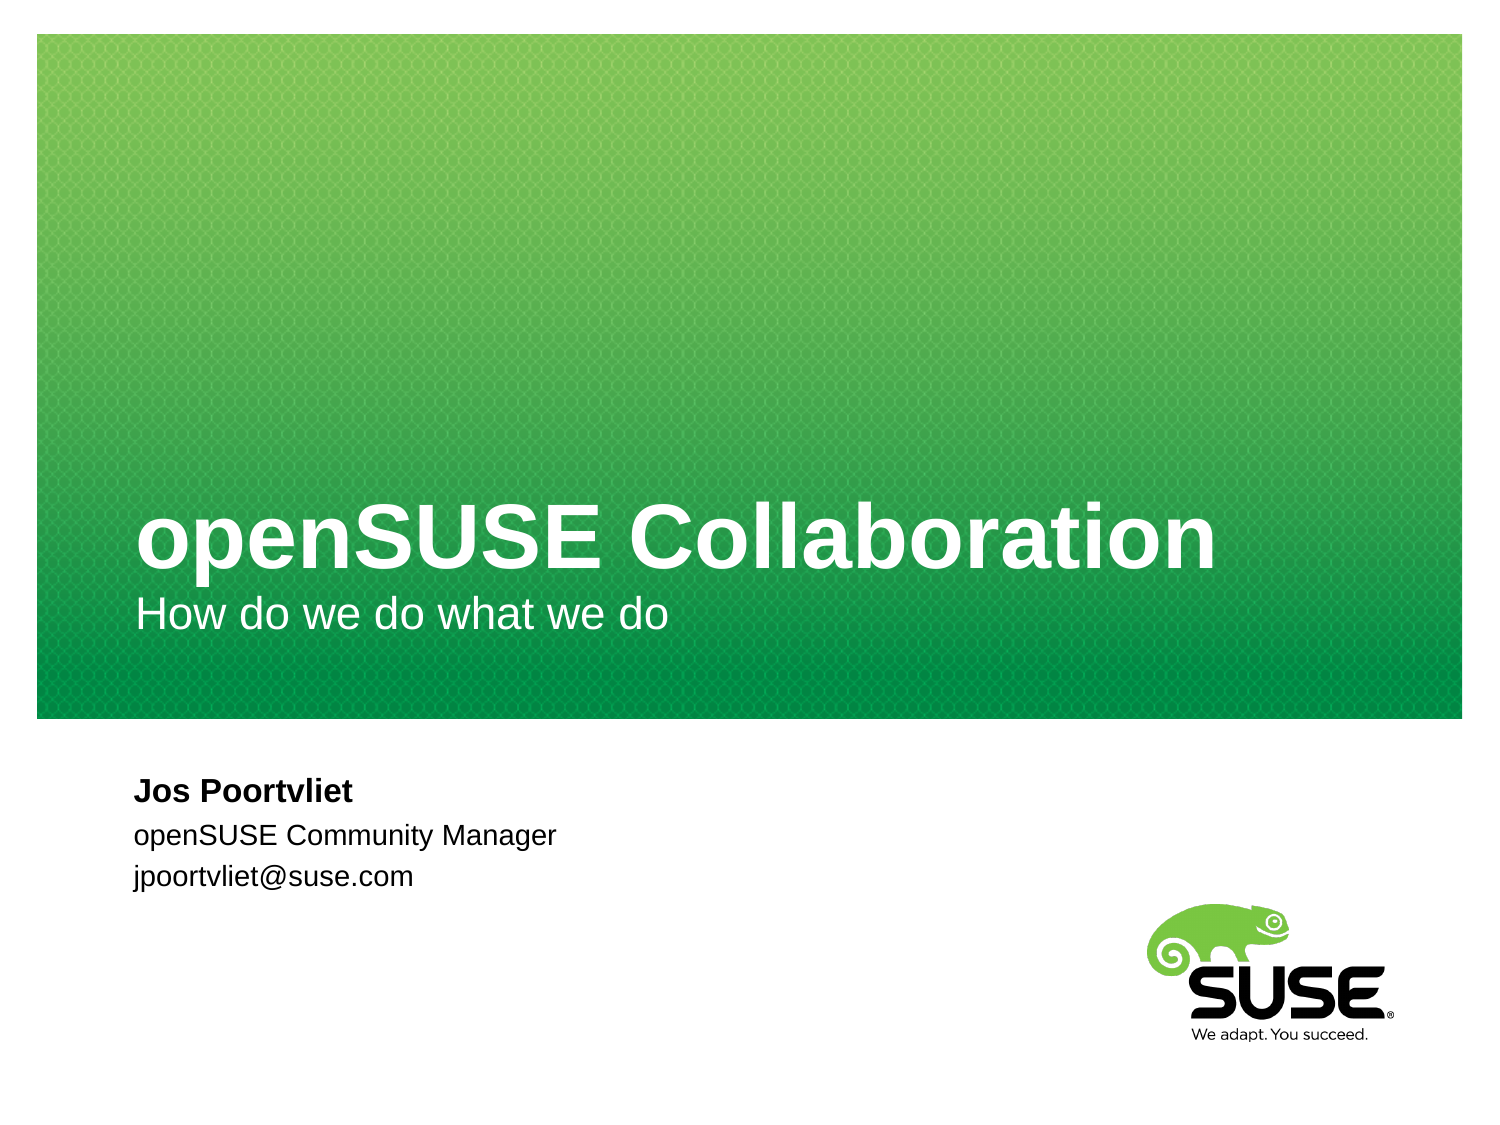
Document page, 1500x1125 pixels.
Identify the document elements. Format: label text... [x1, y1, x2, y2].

subtitle Jos Poortvliet openSUSE Community Manager jpoortvliet@suse.com [133, 772, 758, 969]
title openSUSE Collaboration How do we do what we do [135, 388, 1409, 640]
picture [37, 34, 1463, 719]
picture [1147, 904, 1394, 1042]
